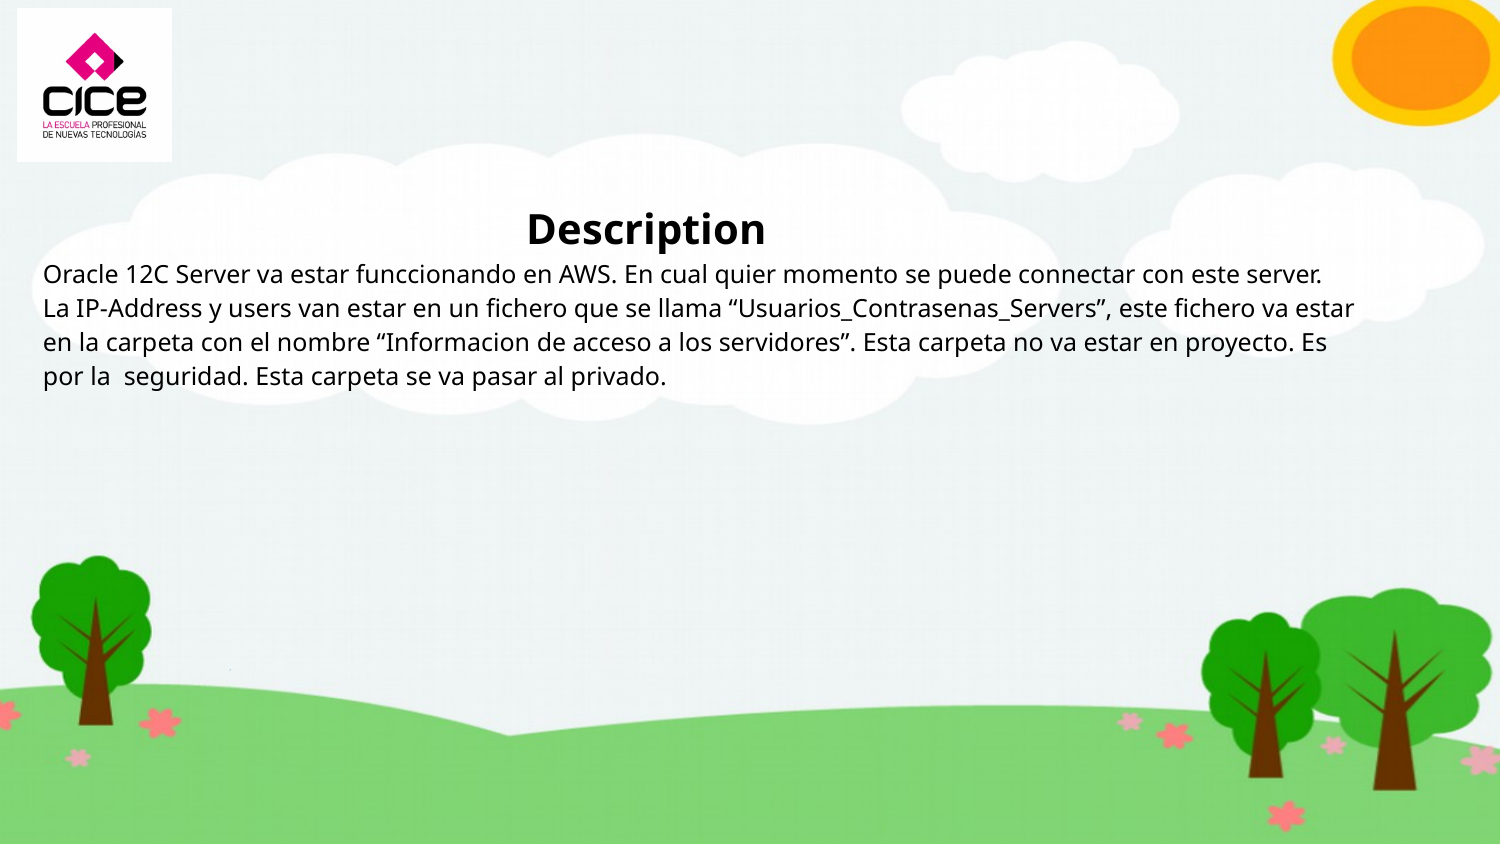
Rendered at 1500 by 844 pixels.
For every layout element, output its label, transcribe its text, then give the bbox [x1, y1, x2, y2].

picture [0, 0, 1500, 844]
title Description Oracle 12C Server va estar funccionando en AWS. En cual quier momento se puede connectar con este server. La IP-Address y users van estar en un fichero que se llama “Usuarios_Contrasenas_Servers”, este fichero va estar en la carpeta con el nombre “Informacion de acceso a los servidores”. Esta carpeta no va estar en proyecto. Es por la seguridad. Esta carpeta se va pasar al privado. [42, 192, 1372, 393]
